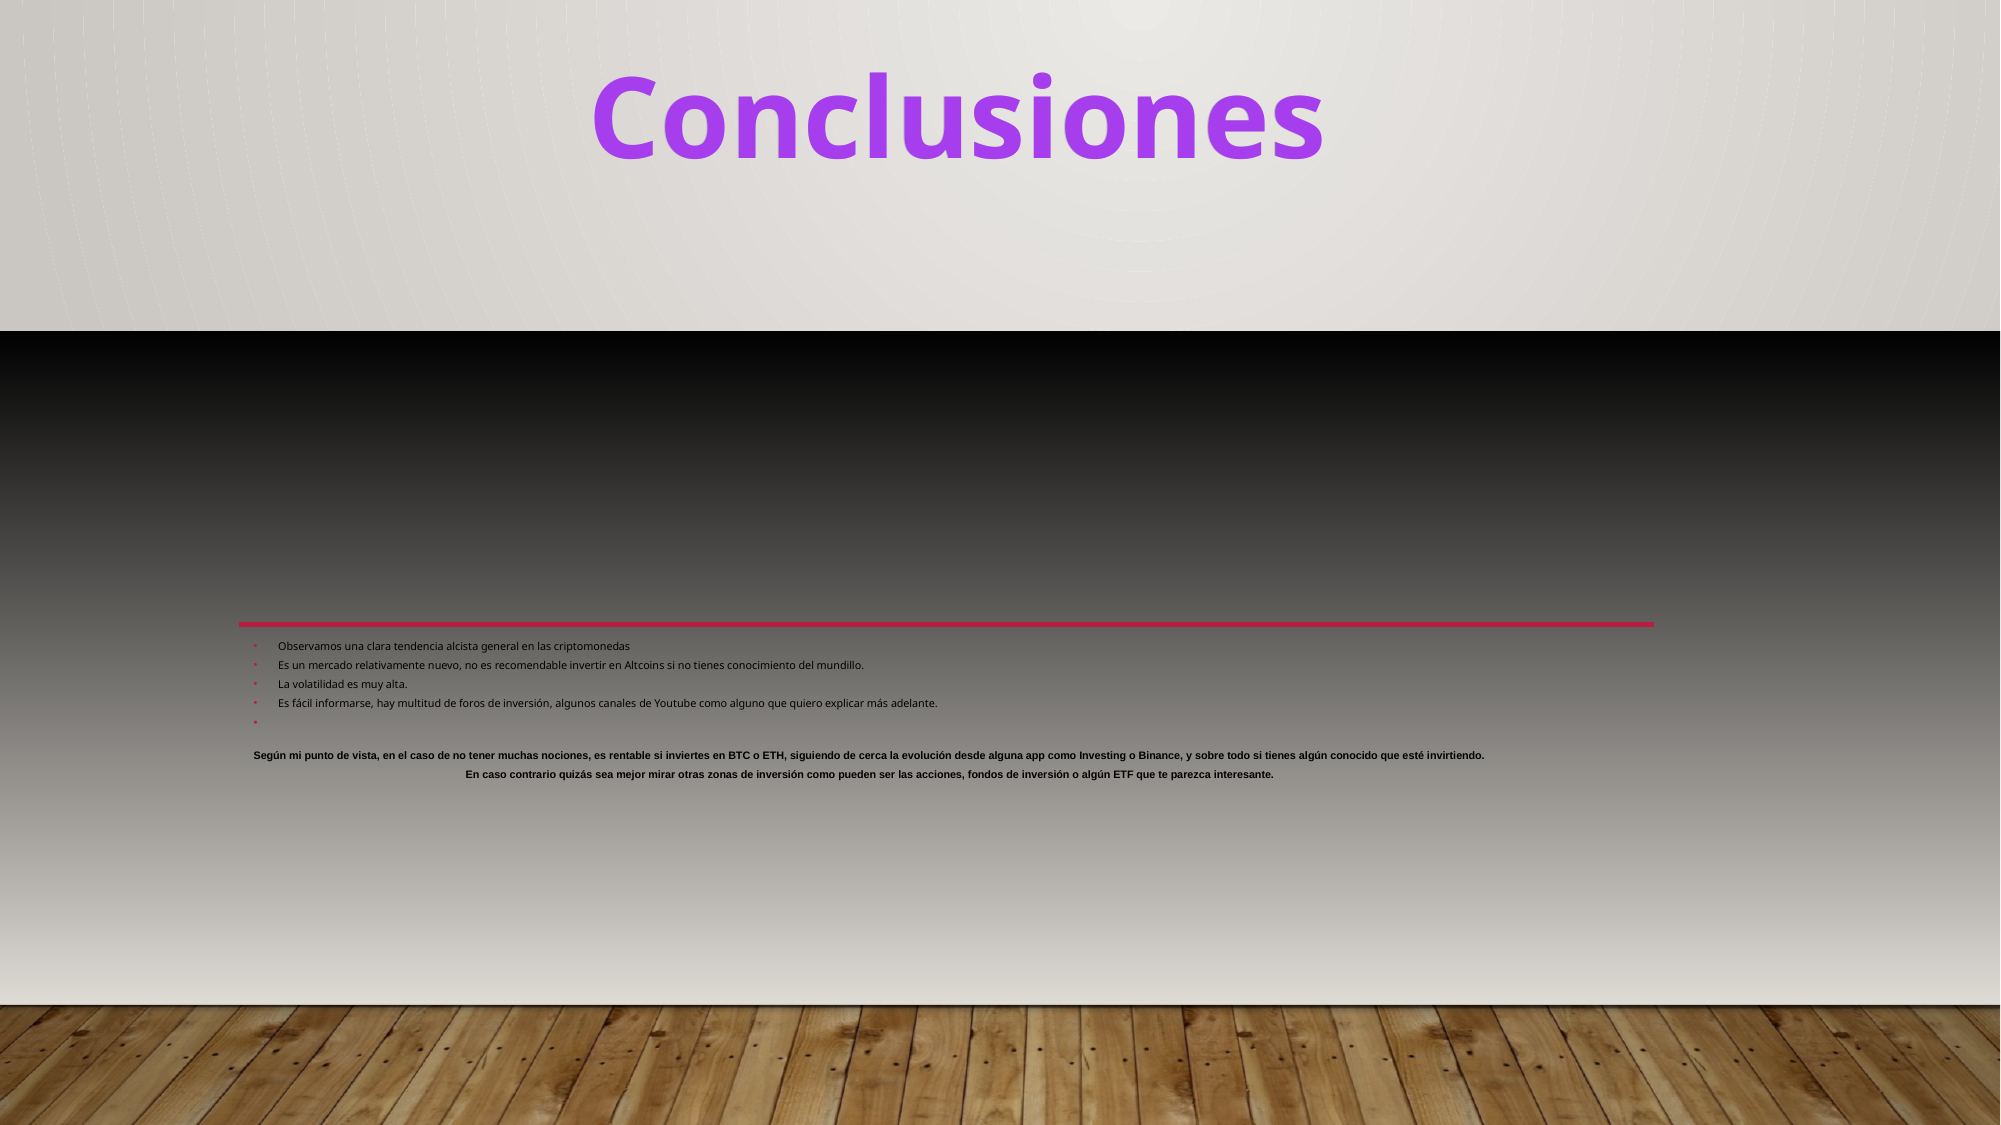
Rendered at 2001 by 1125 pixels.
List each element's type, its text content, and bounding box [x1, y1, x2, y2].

text_box Conclusiones [574, 39, 1342, 189]
list Observamos una clara tendencia alcista general en las criptomonedas Es un mercado relativamente nuevo, no es recomendable invertir en Altcoins si no tienes conocimiento del mundillo. La volatilidad es muy alta. Es fácil informarse, hay multitud de foros de inversión, algunos canales de Youtube como alguno que quiero explicar más adelante. Según mi punto de vista, en el caso de no tener muchas nociones, es rentable si inviertes en BTC o ETH, siguiendo de cerca la evolución desde alguna app como Investing o Binance, y sobre todo si tienes algún conocido que esté invirtiendo. En caso contrario quizás sea mejor mirar otras zonas de inversión como pueden ser las acciones, fondos de inversión o algún ETF que te parezca interesante. [137, 208, 1863, 962]
